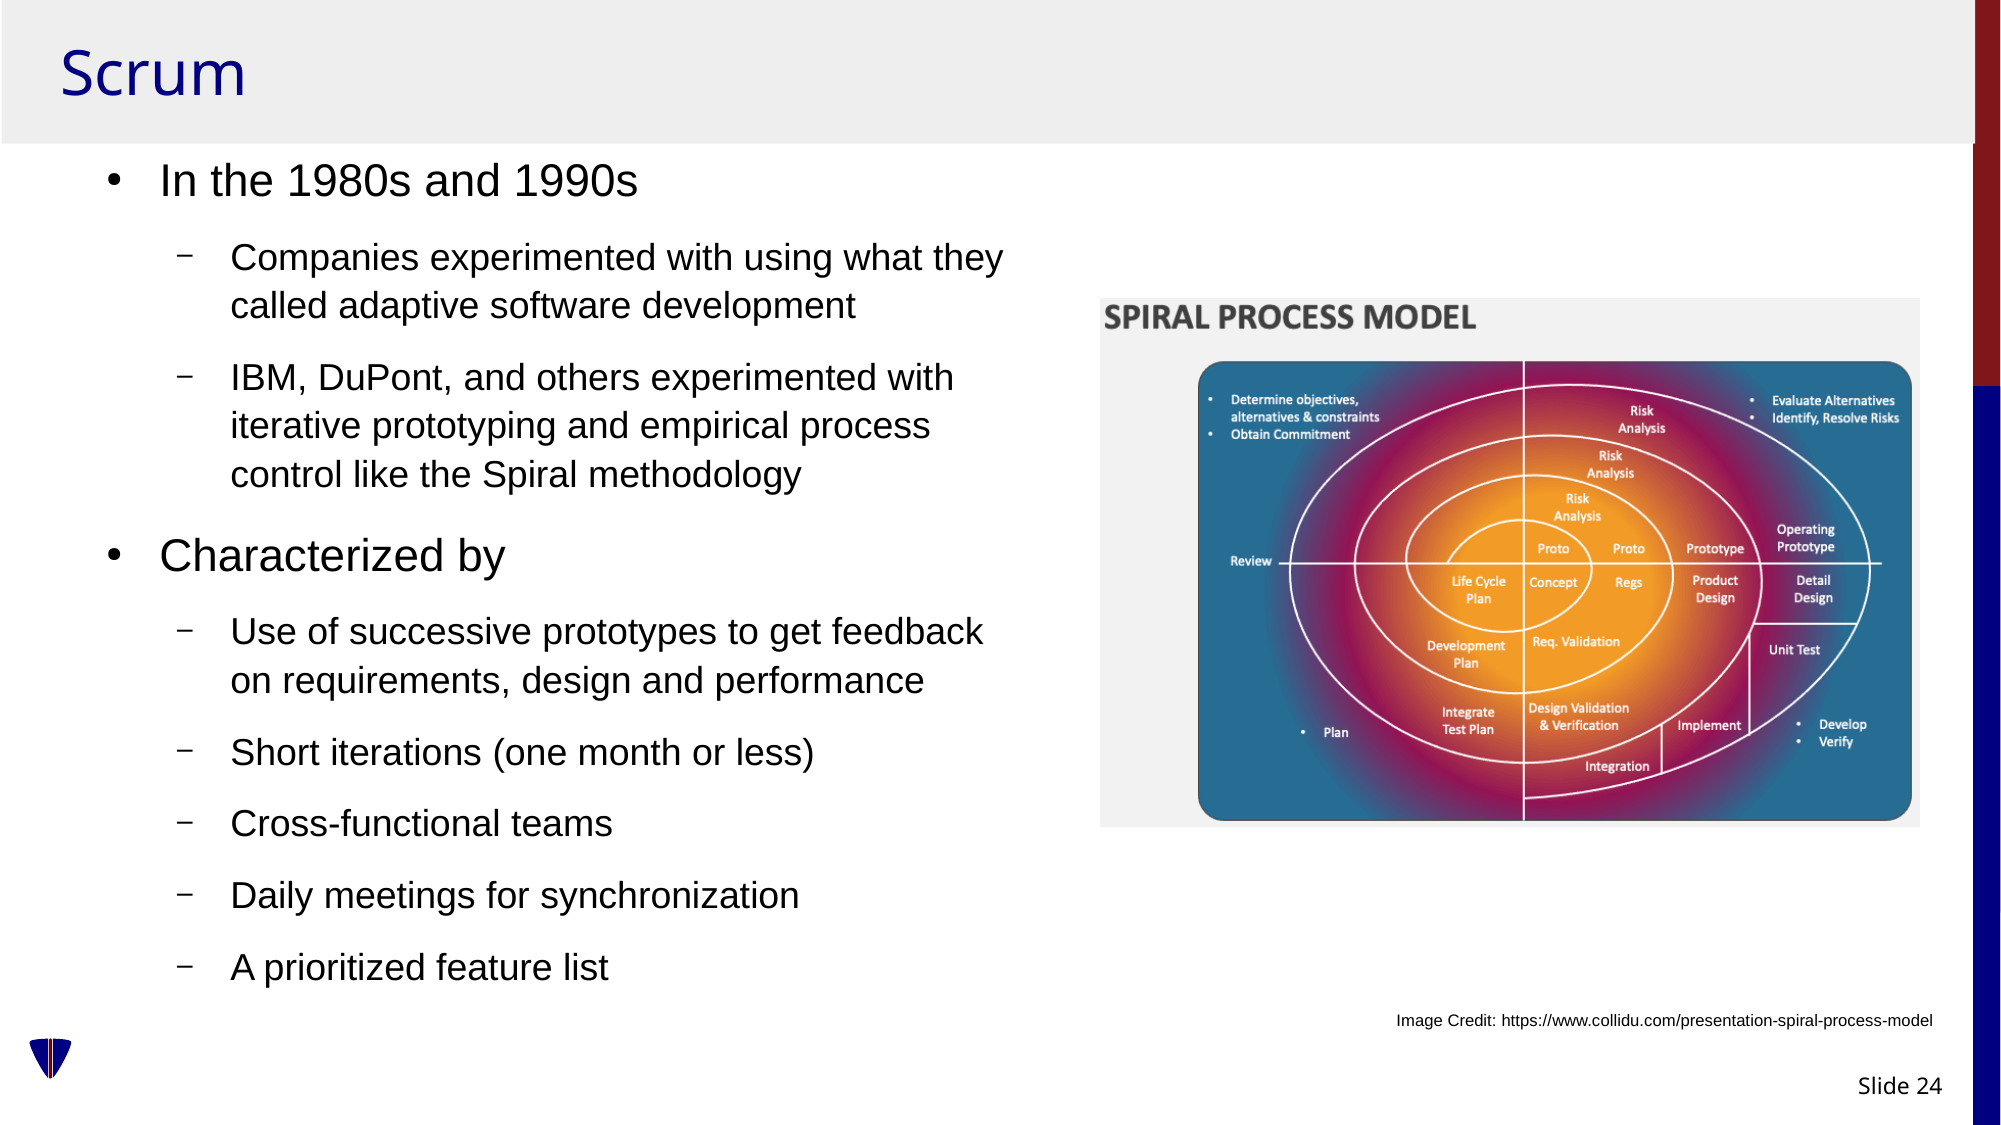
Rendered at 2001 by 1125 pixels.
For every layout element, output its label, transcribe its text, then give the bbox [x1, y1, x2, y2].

title Scrum [1, 0, 1976, 144]
picture [1100, 298, 1920, 827]
text_box Image Credit: https://www.collidu.com/presentation-spiral-process-model [1151, 1003, 1949, 1063]
list In the 1980s and 1990s Companies experimented with using what they called adaptive software development IBM, DuPont, and others experimented with iterative prototyping and empirical process control like the Spiral methodology Characterized by Use of successive prototypes to get feedback on requirements, design and performance Short iterations (one month or less) Cross-functional teams Daily meetings for synchronization A prioritized feature list [88, 147, 1034, 1004]
